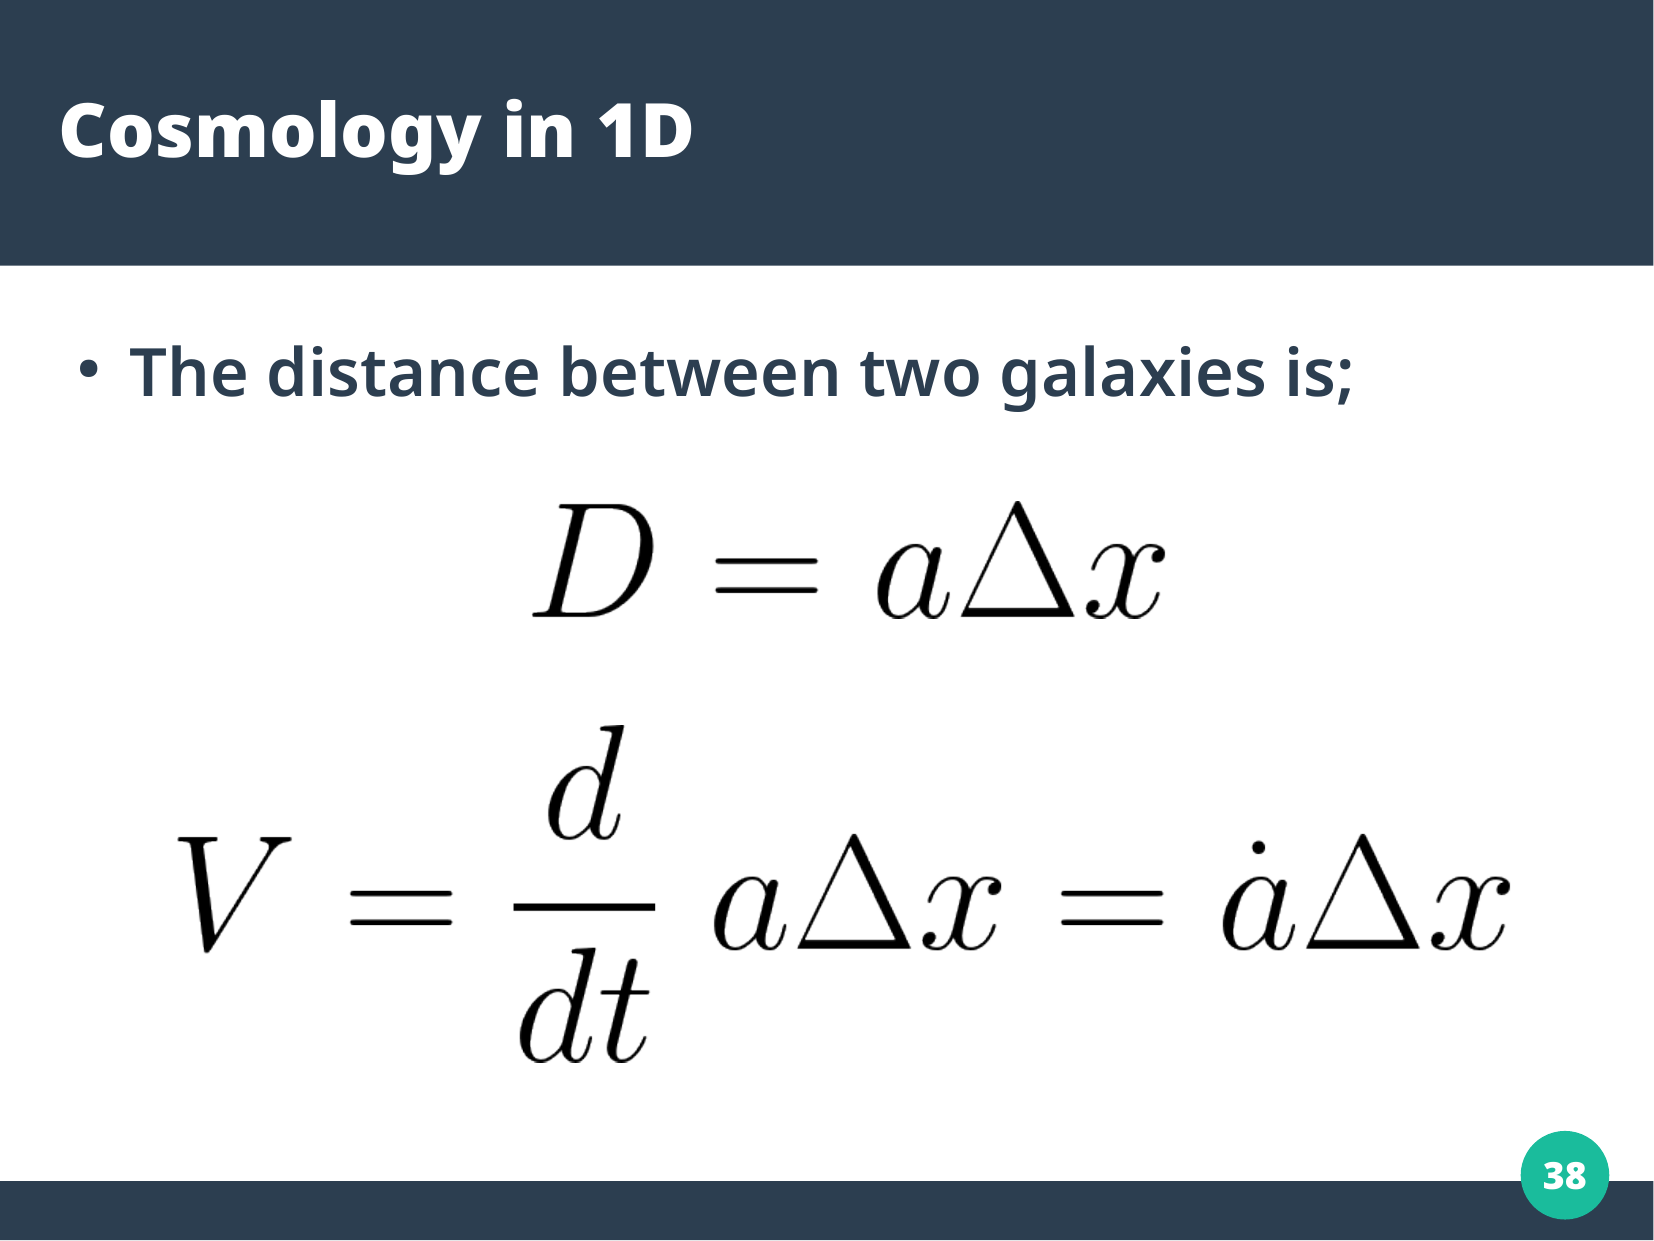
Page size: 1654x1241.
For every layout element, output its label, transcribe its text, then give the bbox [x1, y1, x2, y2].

title Cosmology in 1D [59, 49, 1595, 207]
picture [177, 725, 1512, 1063]
picture [531, 501, 1167, 619]
list The distance between two galaxies is; [59, 324, 1595, 1152]
